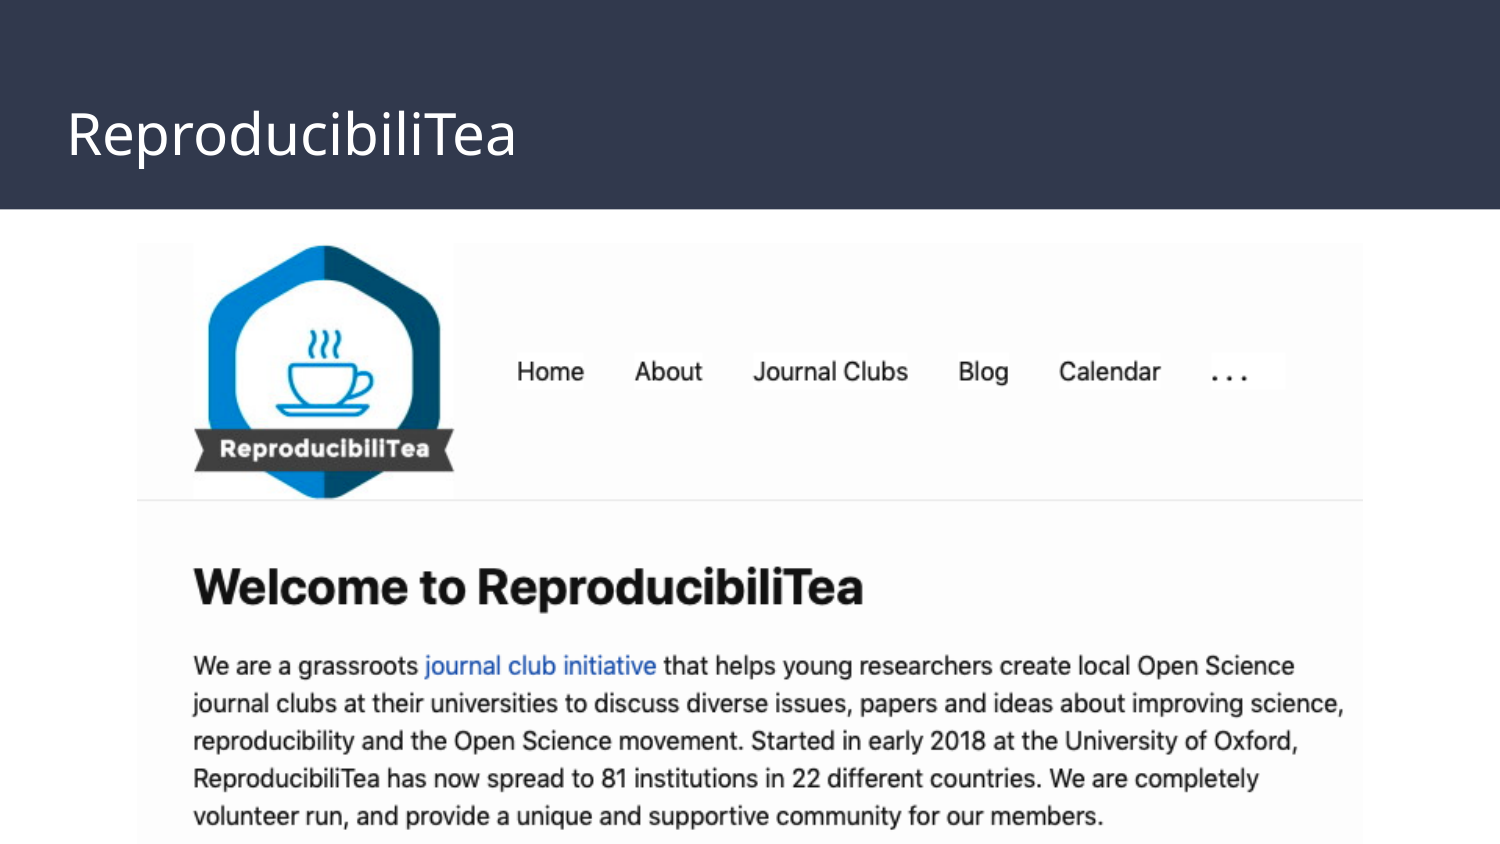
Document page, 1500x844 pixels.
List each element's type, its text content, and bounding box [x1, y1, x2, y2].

picture [137, 243, 1363, 844]
title ReproducibiliTea [51, 82, 1449, 185]
